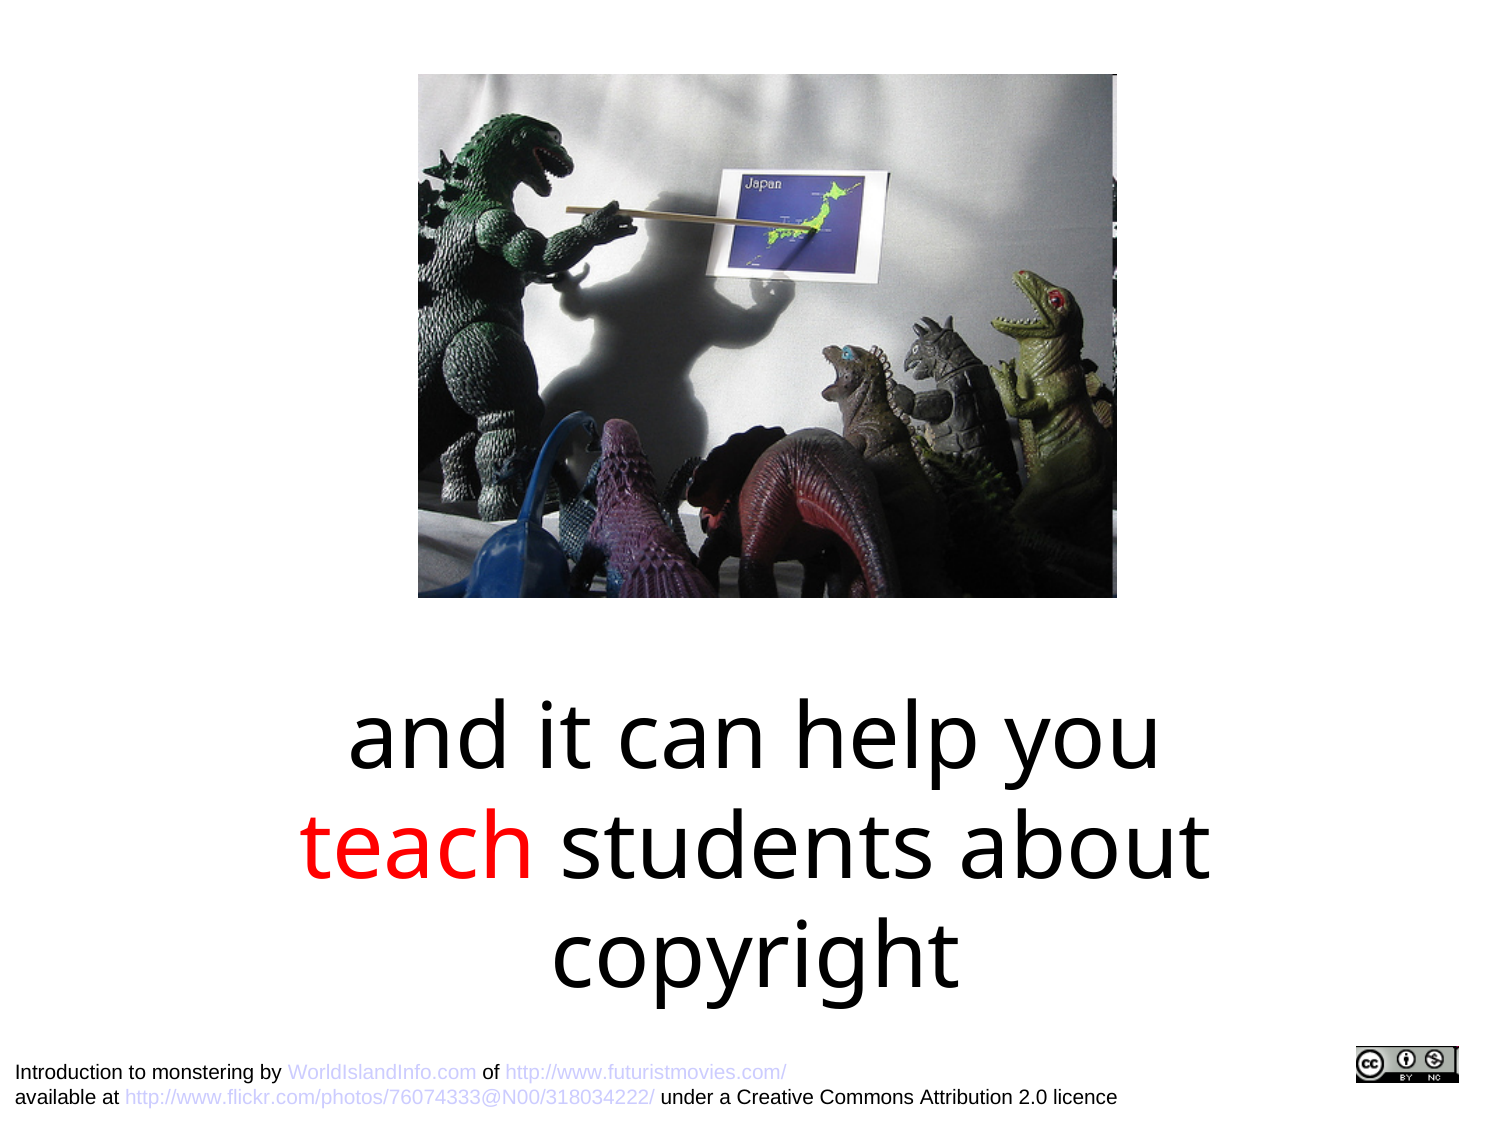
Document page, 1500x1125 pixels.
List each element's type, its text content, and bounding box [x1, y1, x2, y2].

picture [1356, 1046, 1459, 1083]
list and it can help you teach students about copyright [206, 668, 1306, 1125]
text_box Introduction to monstering by WorldIslandInfo.com of http://www.futuristmovies.com/ available at http://www.flickr.com/photos/76074333@N00/318034222/ under a Creative Commons Attribution 2.0 licence [0, 1051, 1133, 1125]
picture [418, 74, 1117, 598]
